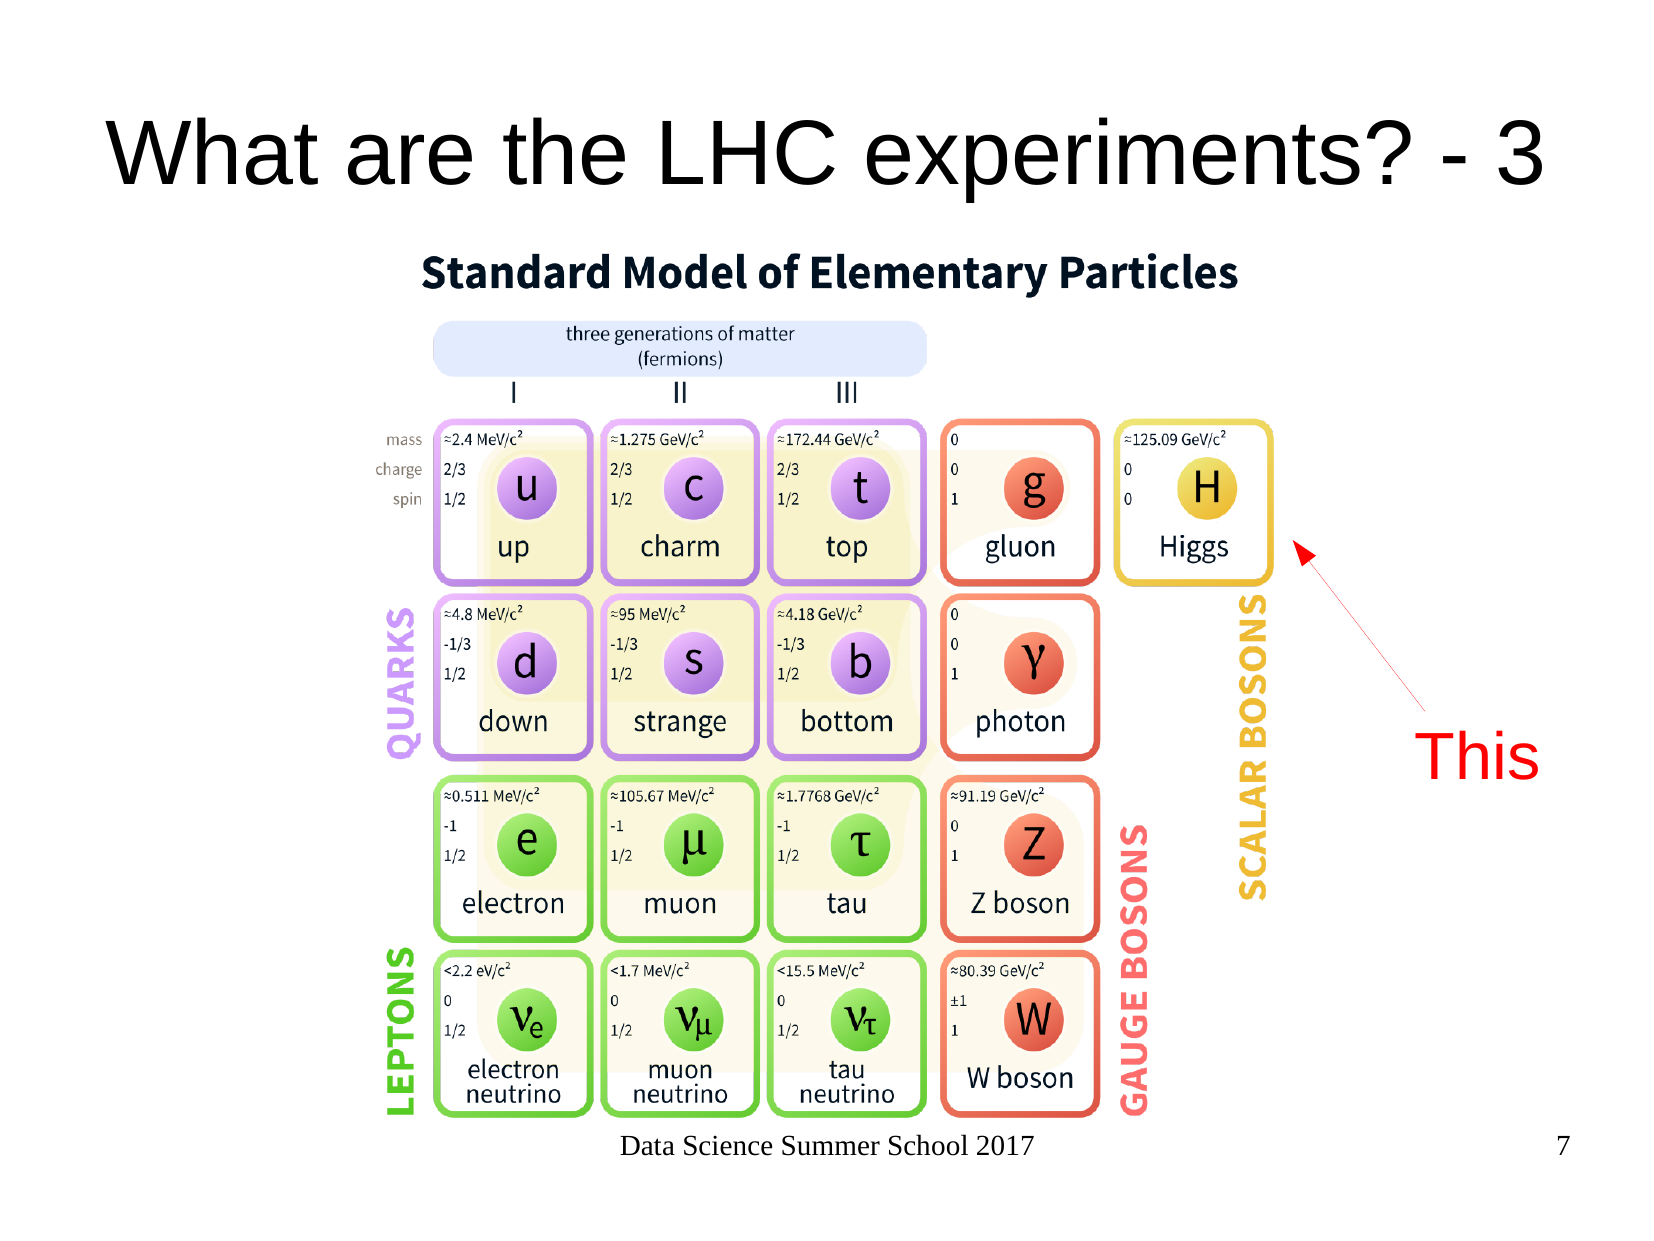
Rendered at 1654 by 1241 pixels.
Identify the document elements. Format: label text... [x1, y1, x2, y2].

text_box This [1399, 711, 1610, 801]
title What are the LHC experiments? - 3 [82, 49, 1571, 257]
picture [366, 224, 1293, 1155]
